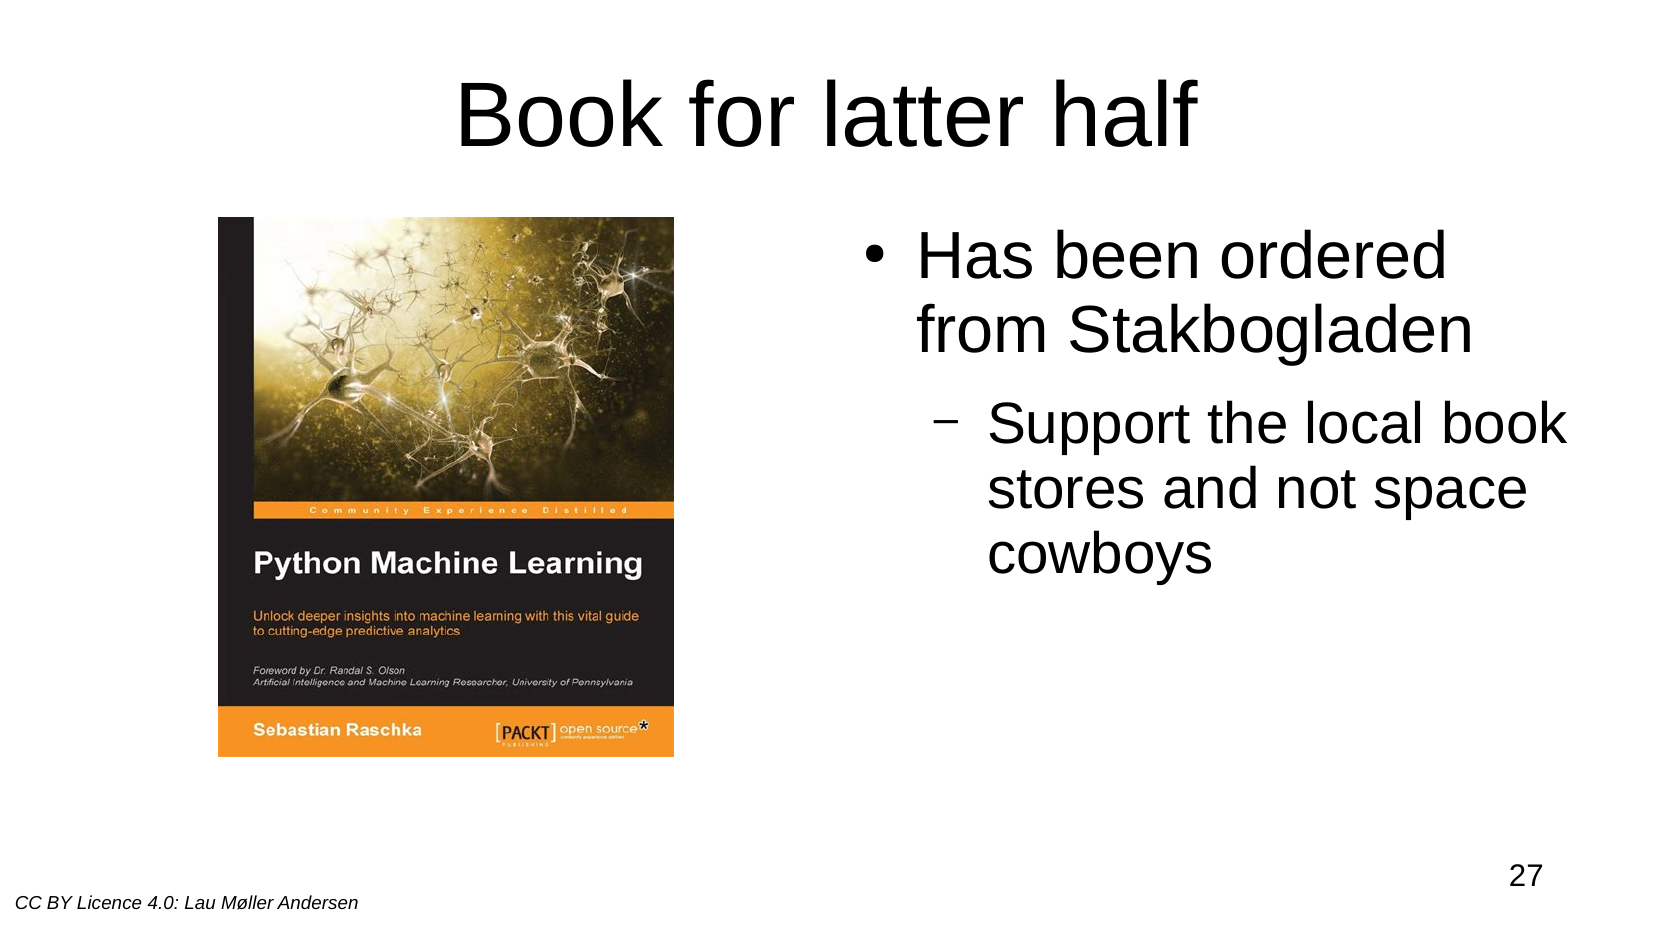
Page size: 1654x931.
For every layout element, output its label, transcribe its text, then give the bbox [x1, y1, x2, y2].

title Book for latter half [82, 37, 1571, 193]
text_box CC BY Licence 4.0: Lau Møller Andersen [0, 885, 387, 921]
list Has been ordered from Stakbogladen Support the local book stores and not space cowboys [845, 217, 1572, 758]
text_box <nummer> [1494, 850, 1654, 921]
picture [218, 217, 674, 758]
